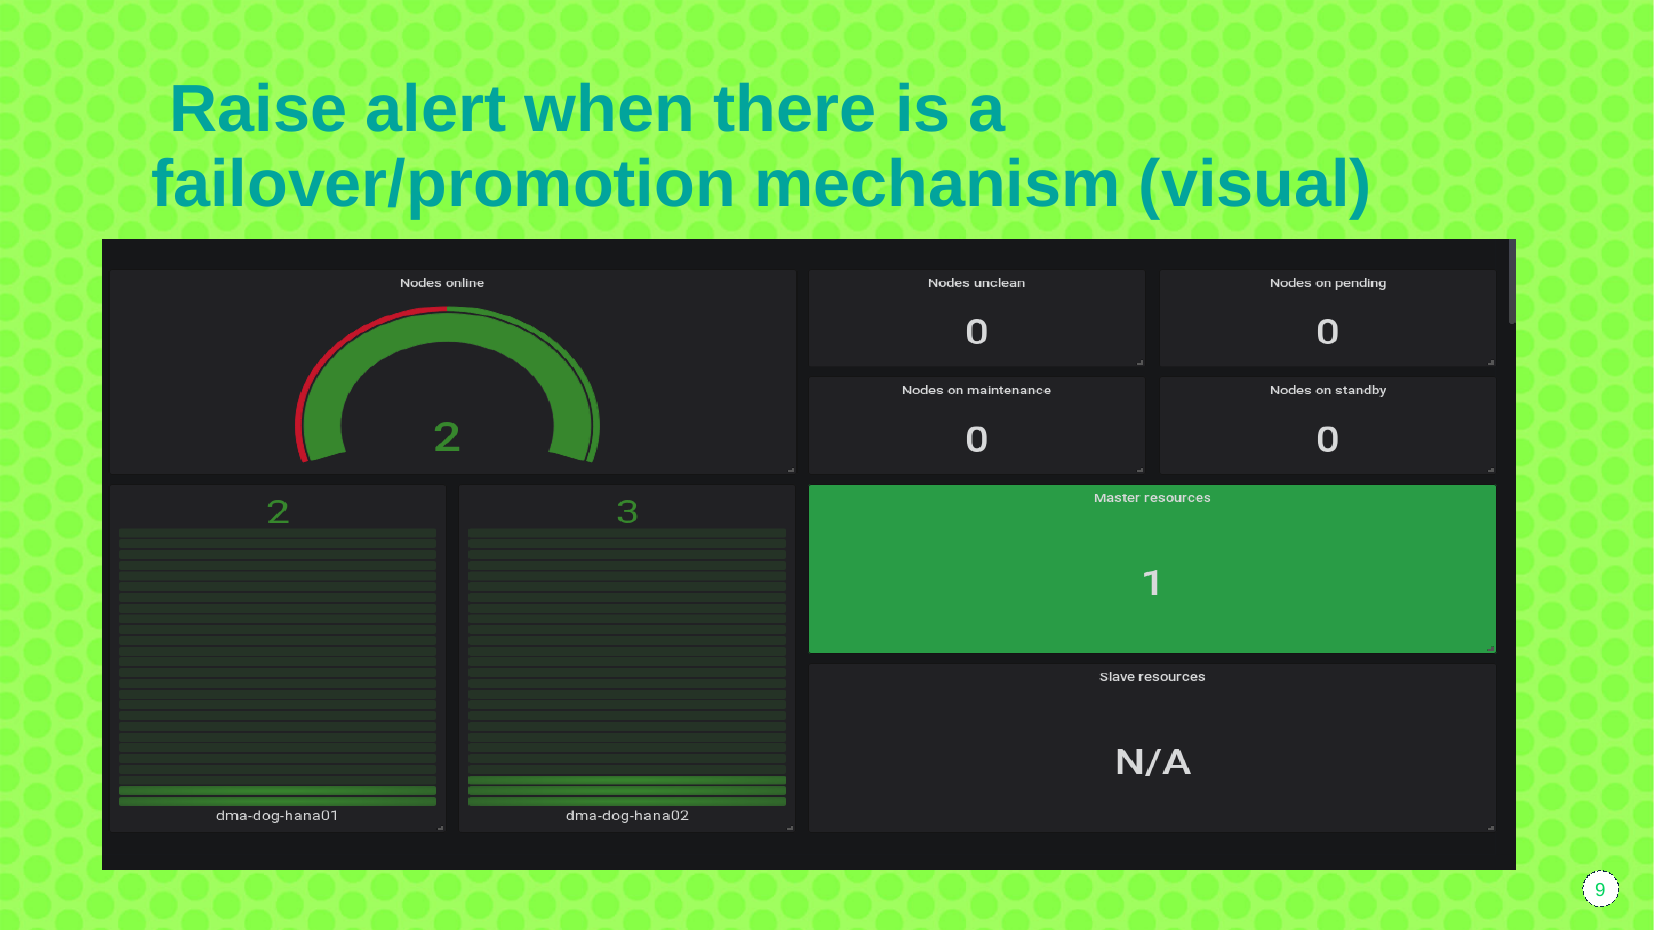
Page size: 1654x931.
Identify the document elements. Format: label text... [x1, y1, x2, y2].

title Raise alert when there is a failover/promotion mechanism (visual) [136, 30, 1591, 263]
picture [0, 0, 1654, 930]
